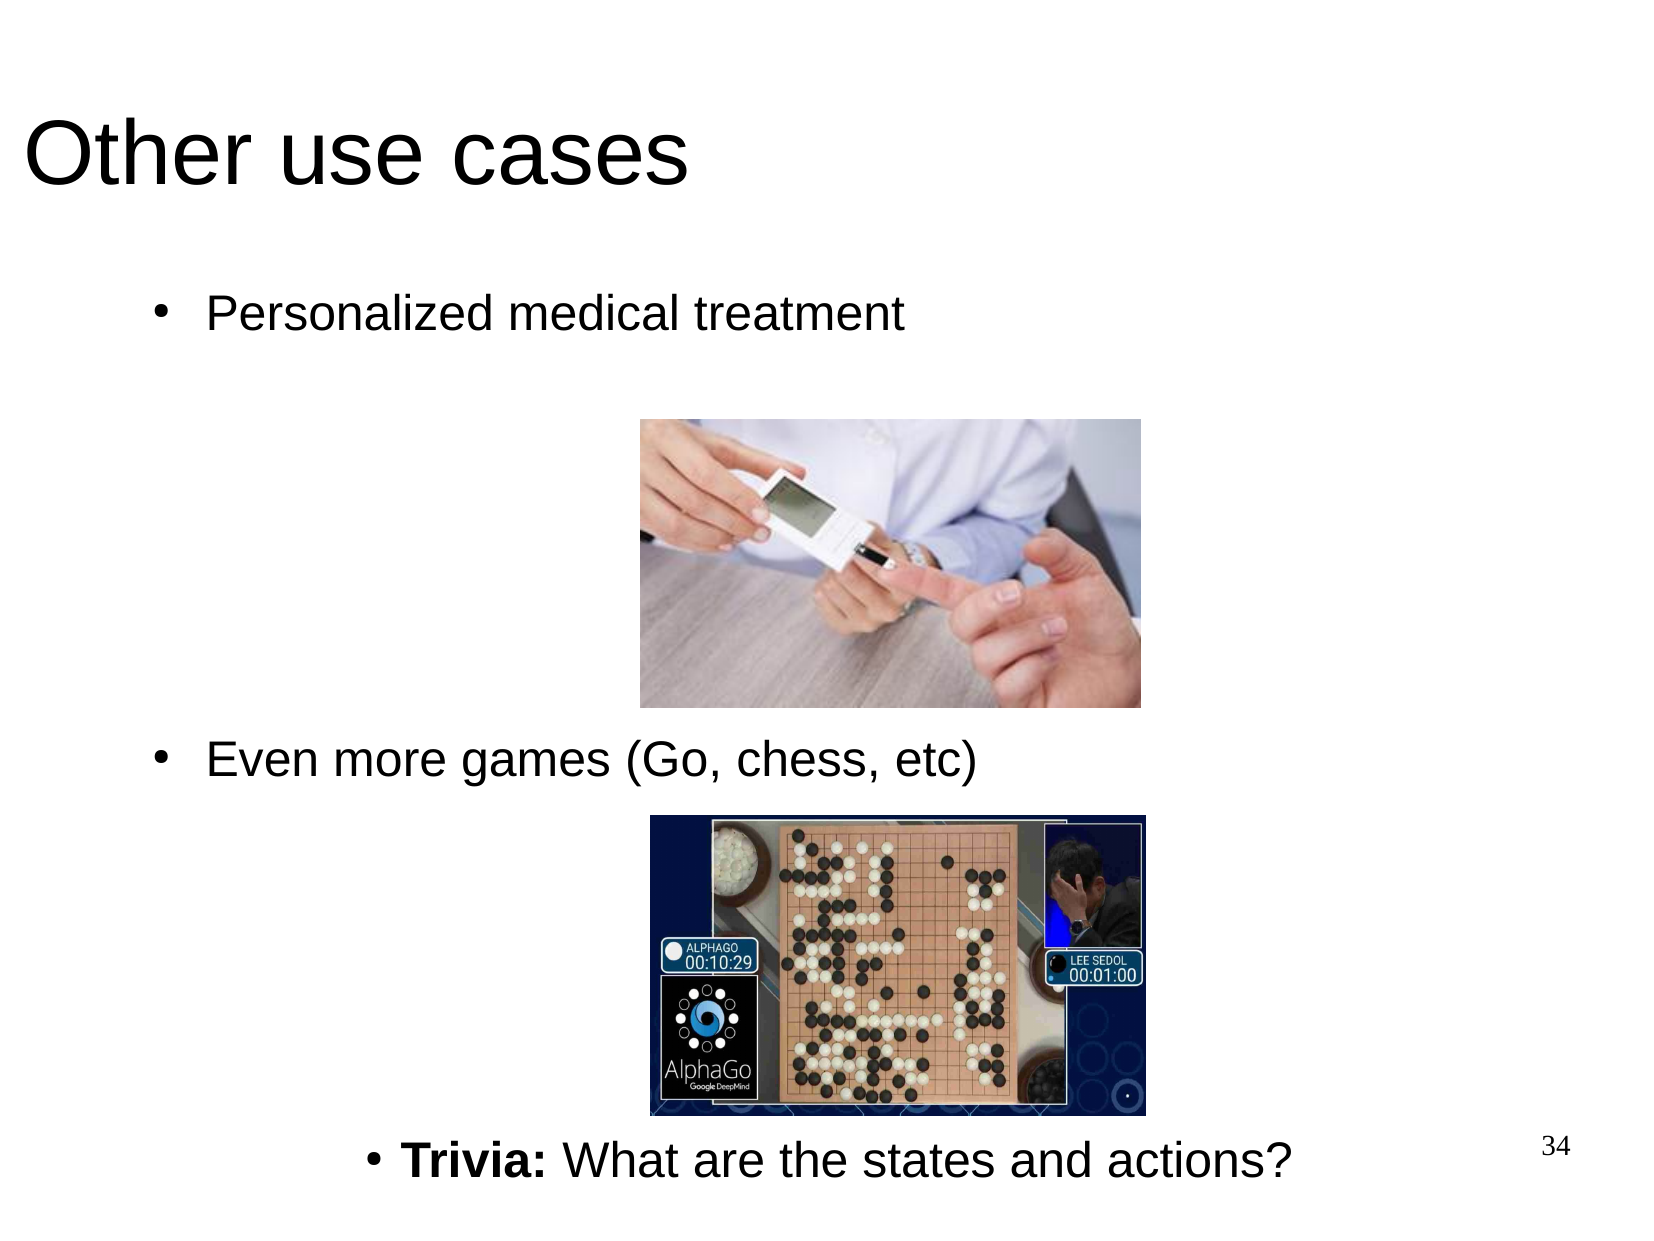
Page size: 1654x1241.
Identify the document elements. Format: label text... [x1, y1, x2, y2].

text_box Personalized medical treatment Even more games (Go, chess, etc) [120, 277, 1591, 1193]
text_box Trivia: What are the states and actions? [315, 1125, 1445, 1241]
picture [640, 419, 1141, 708]
title Other use cases [23, 49, 1512, 257]
picture [650, 815, 1146, 1116]
